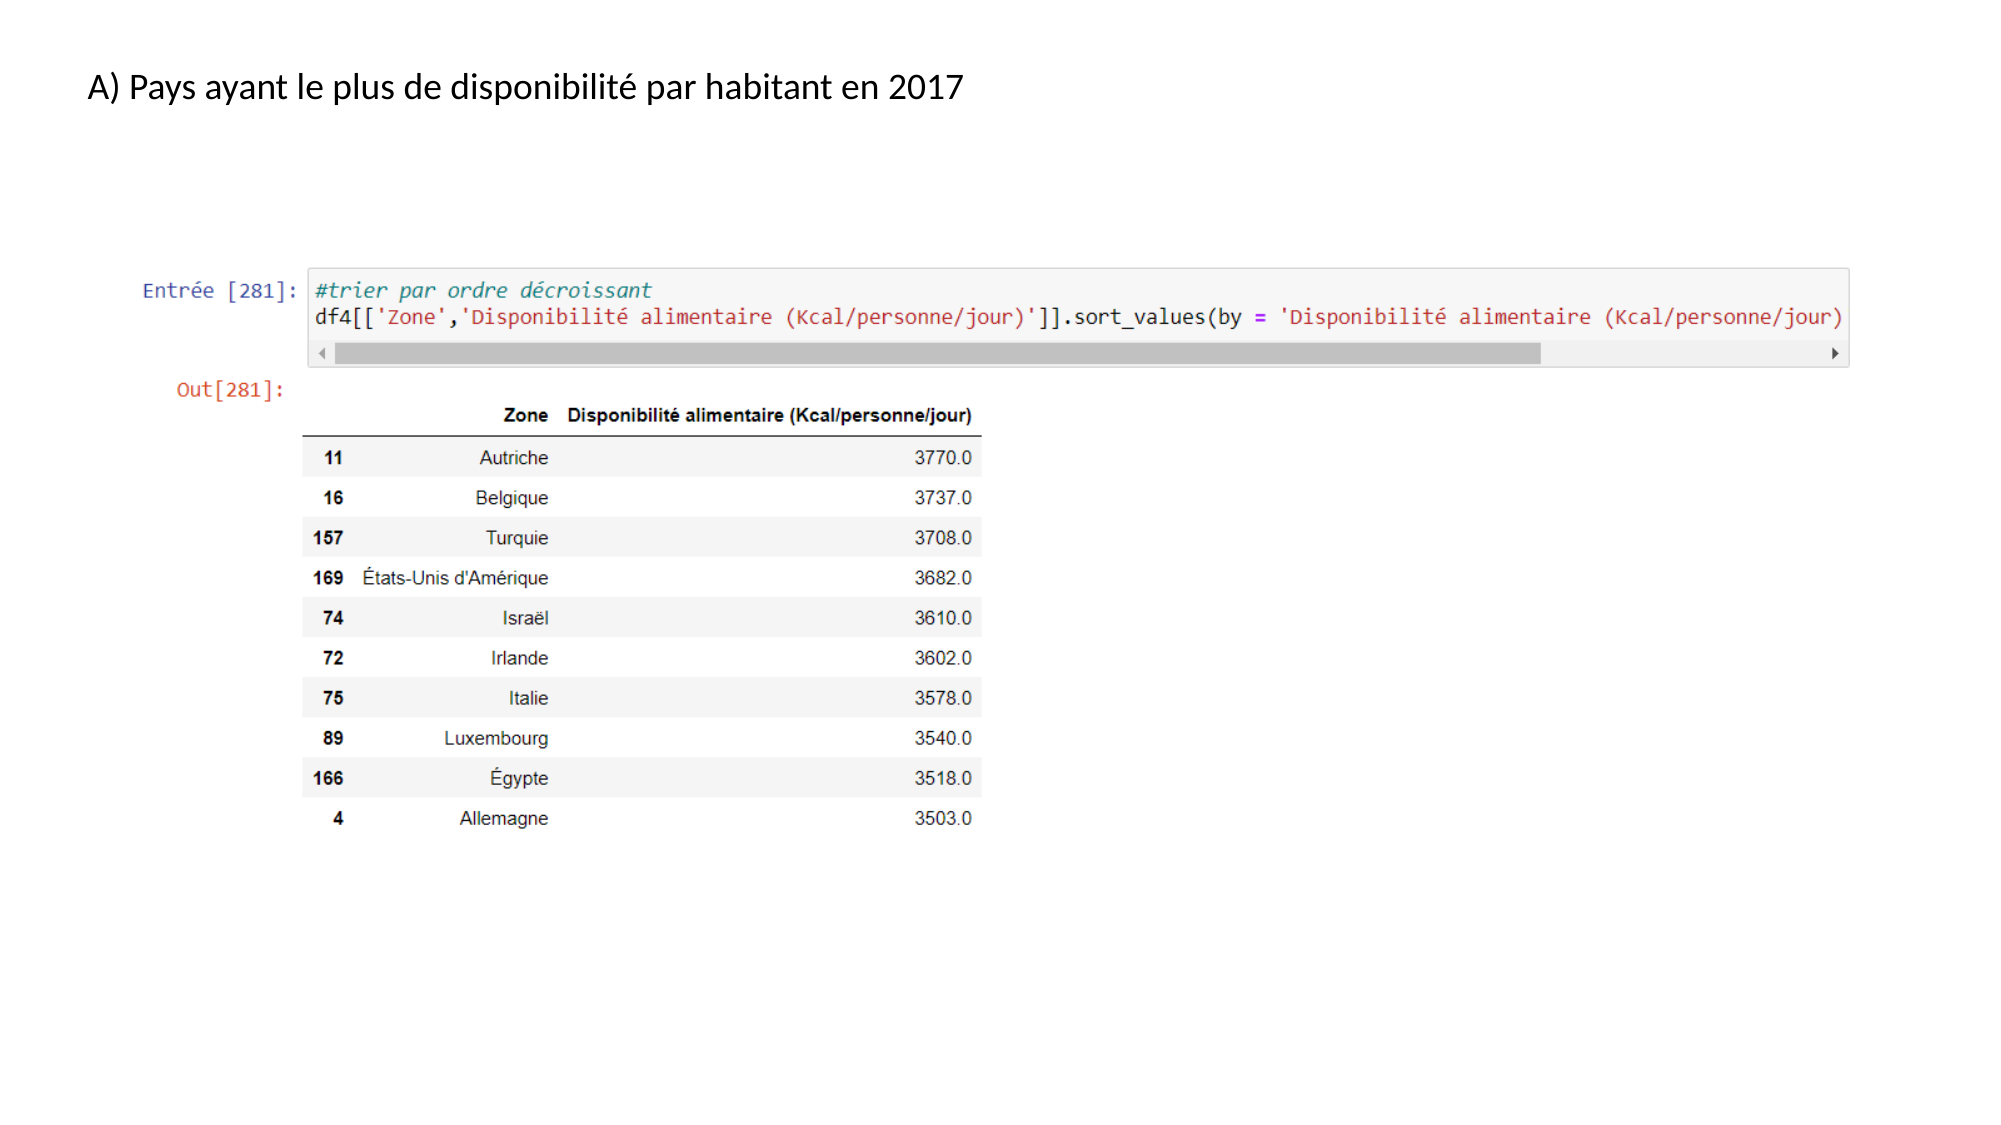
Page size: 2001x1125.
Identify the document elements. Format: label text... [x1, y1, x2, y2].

picture [135, 264, 1865, 861]
text_box A) Pays ayant le plus de disponibilité par habitant en 2017 [72, 54, 1838, 115]
